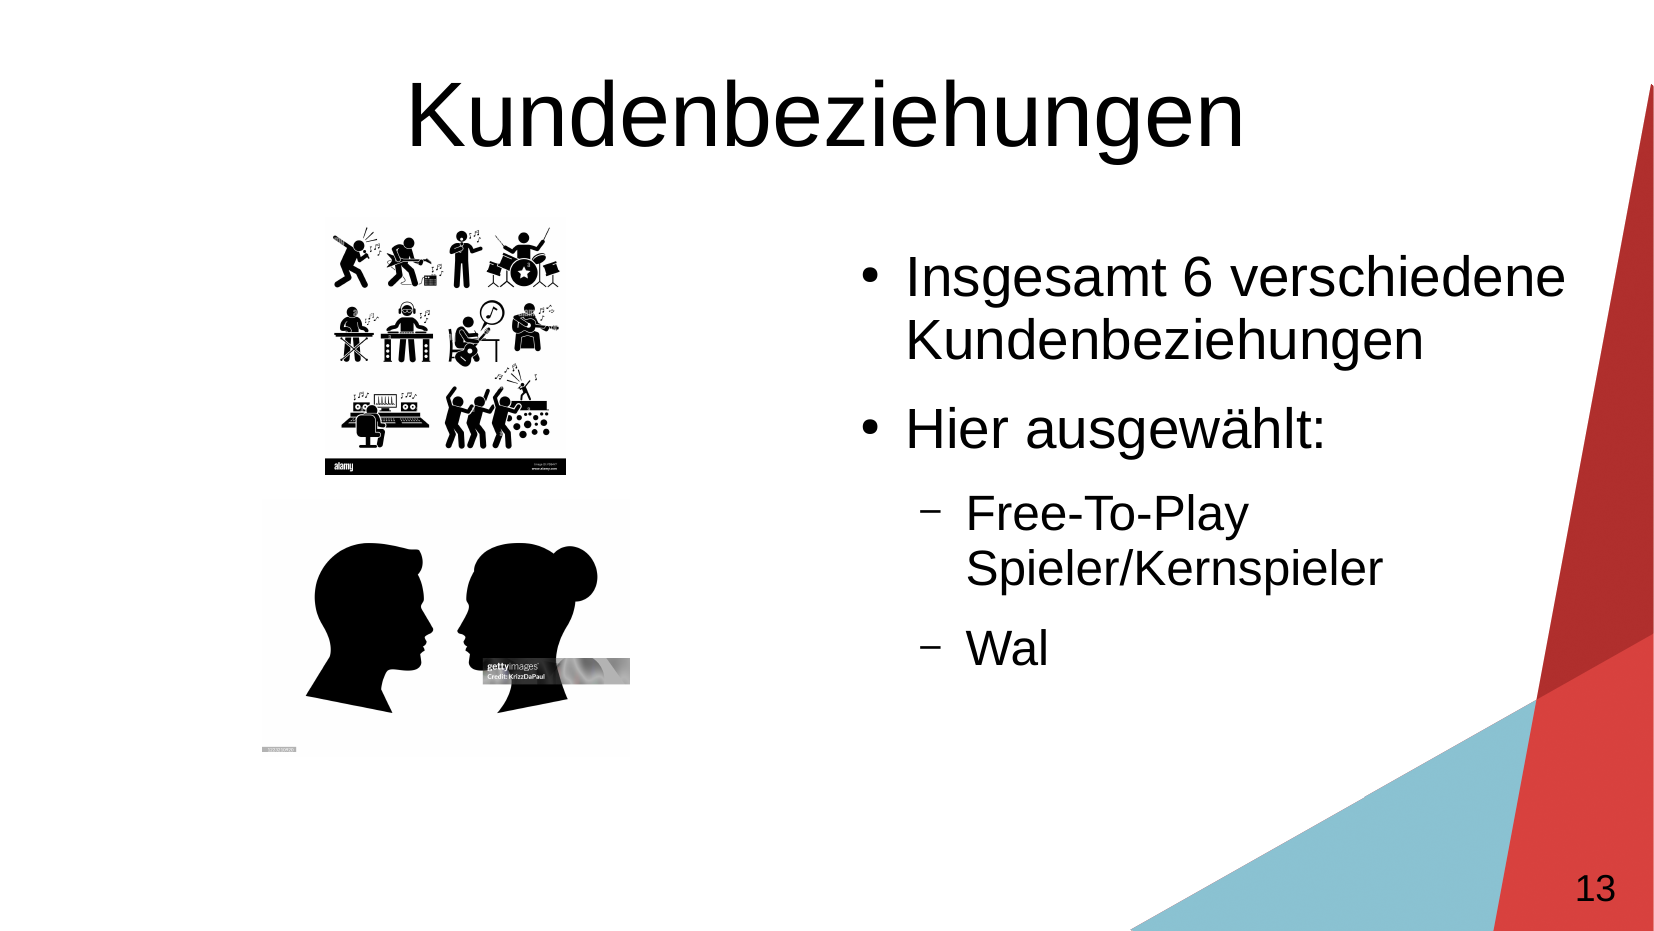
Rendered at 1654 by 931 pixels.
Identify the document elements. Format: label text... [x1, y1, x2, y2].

title Kundenbeziehungen [82, 37, 1571, 193]
picture [1075, 84, 1654, 931]
list Insgesamt 6 verschiedene Kundenbeziehungen Hier ausgewählt: Free-To-Play Spieler/Kernspieler Wal [845, 245, 1572, 730]
picture [325, 217, 566, 475]
picture [262, 499, 630, 757]
